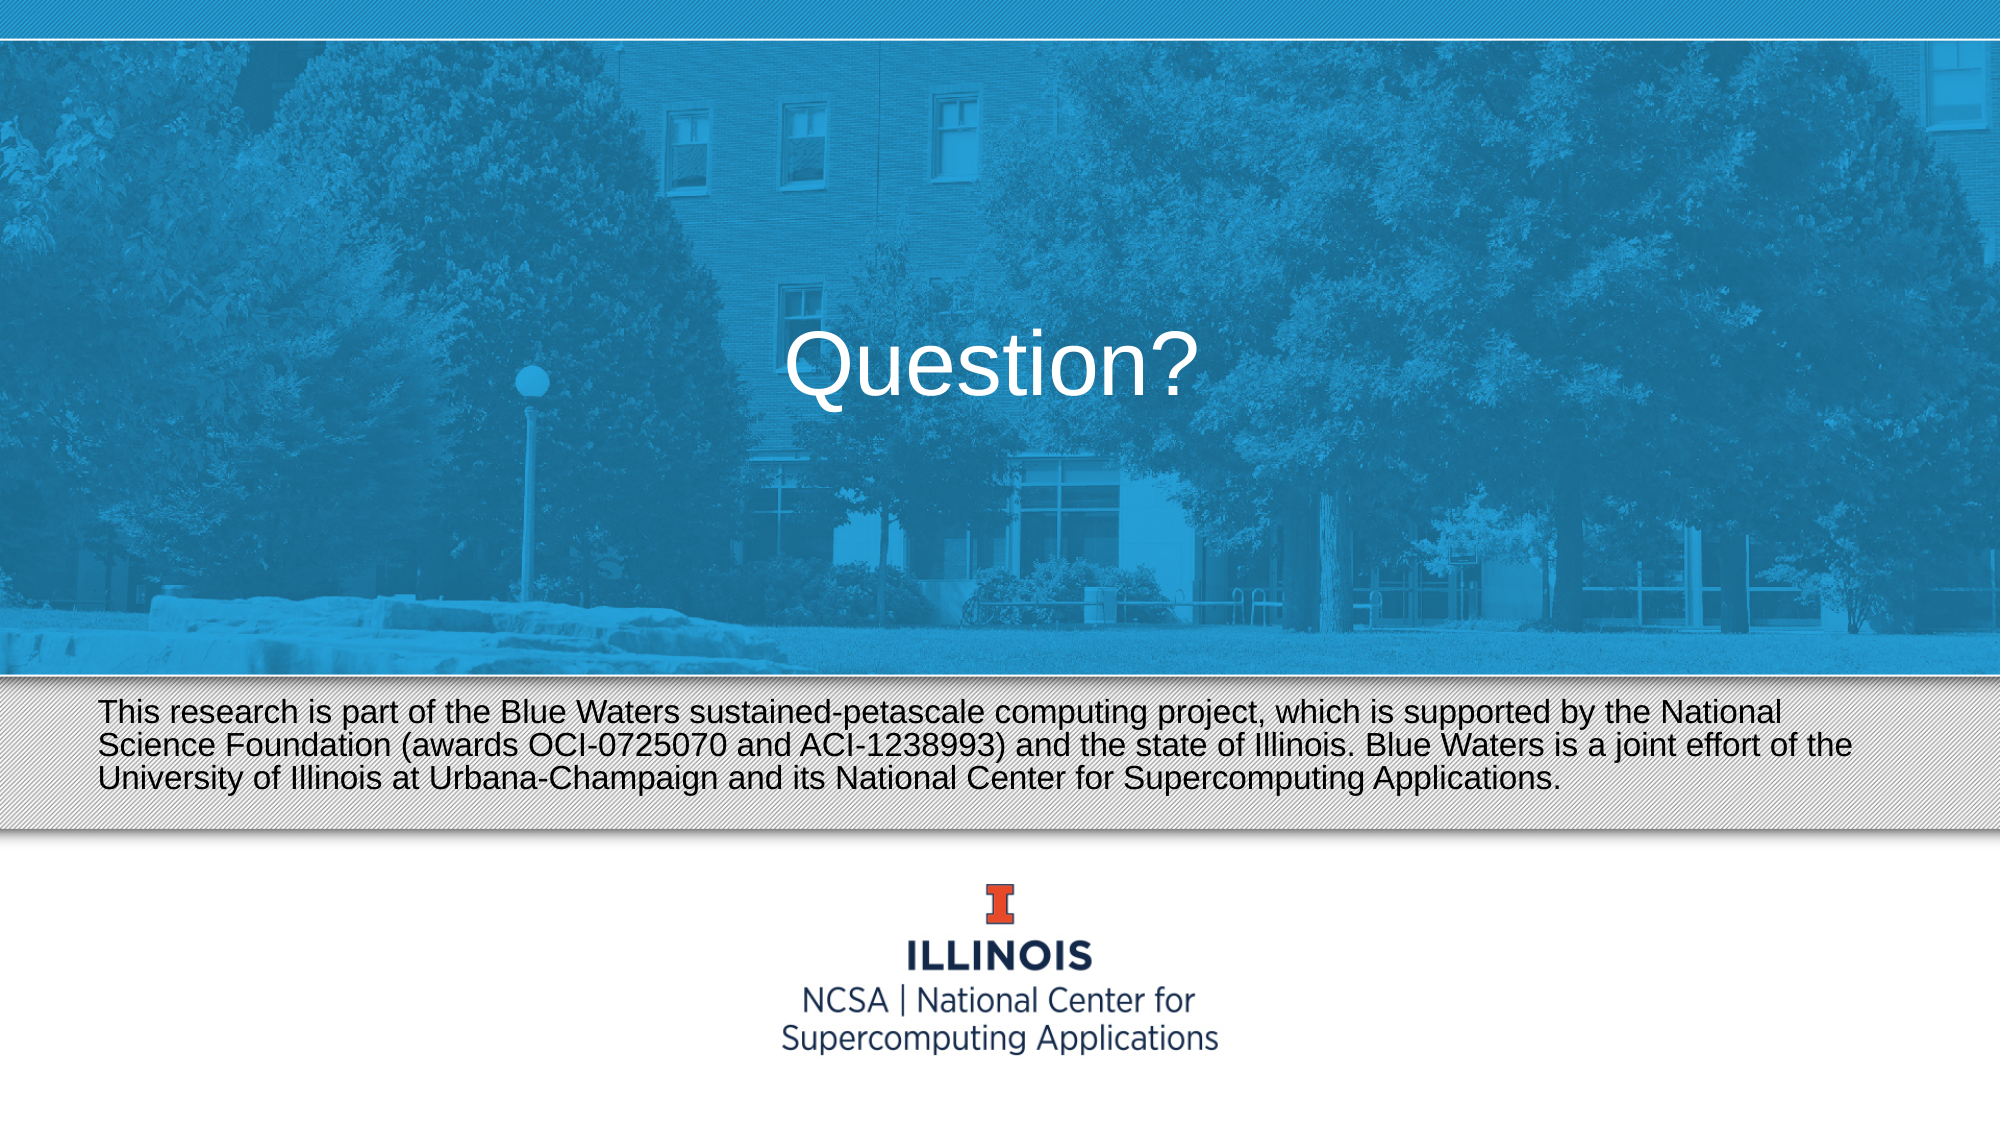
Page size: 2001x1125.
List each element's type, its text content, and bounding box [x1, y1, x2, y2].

list This research is part of the Blue Waters sustained-petascale computing project, which is supported by the National Science Foundation (awards OCI-0725070 and ACI-1238993) and the state of Illinois. Blue Waters is a joint effort of the University of Illinois at Urbana-Champaign and its National Center for Supercomputing Applications. [97, 696, 1898, 979]
title Question? [92, 270, 1893, 459]
picture [0, 0, 2000, 1125]
